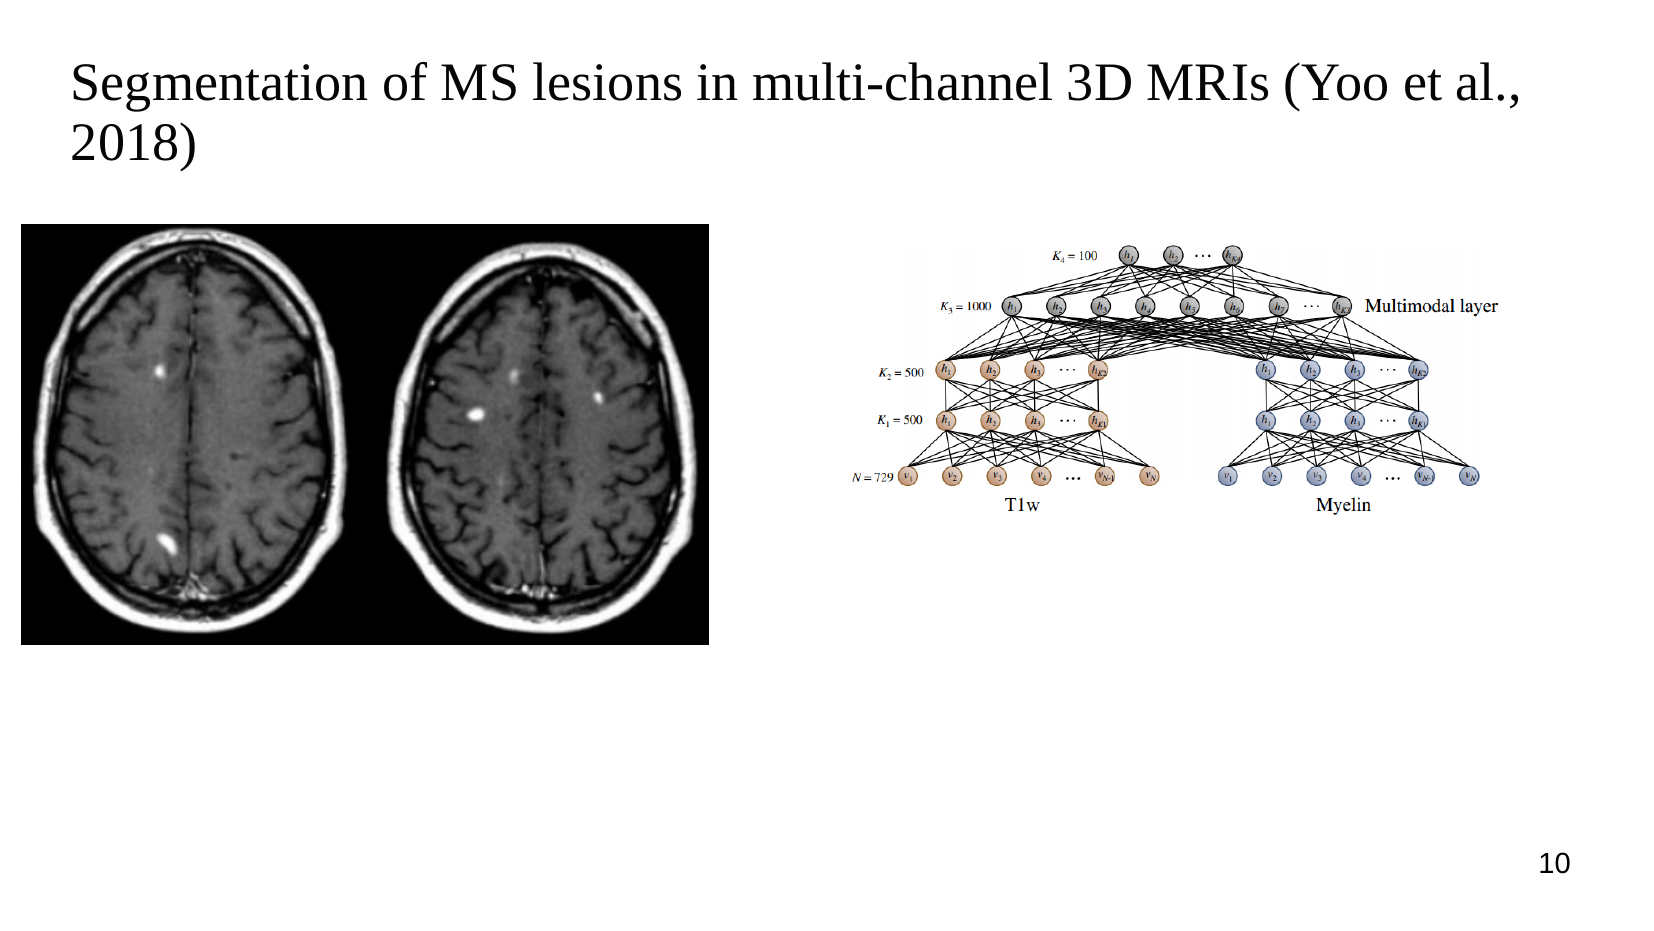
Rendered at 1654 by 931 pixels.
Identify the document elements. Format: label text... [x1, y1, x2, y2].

picture [838, 224, 1506, 526]
picture [21, 224, 709, 645]
title Segmentation of MS lesions in multi-channel 3D MRIs (Yoo et al., 2018) [70, 35, 1595, 189]
